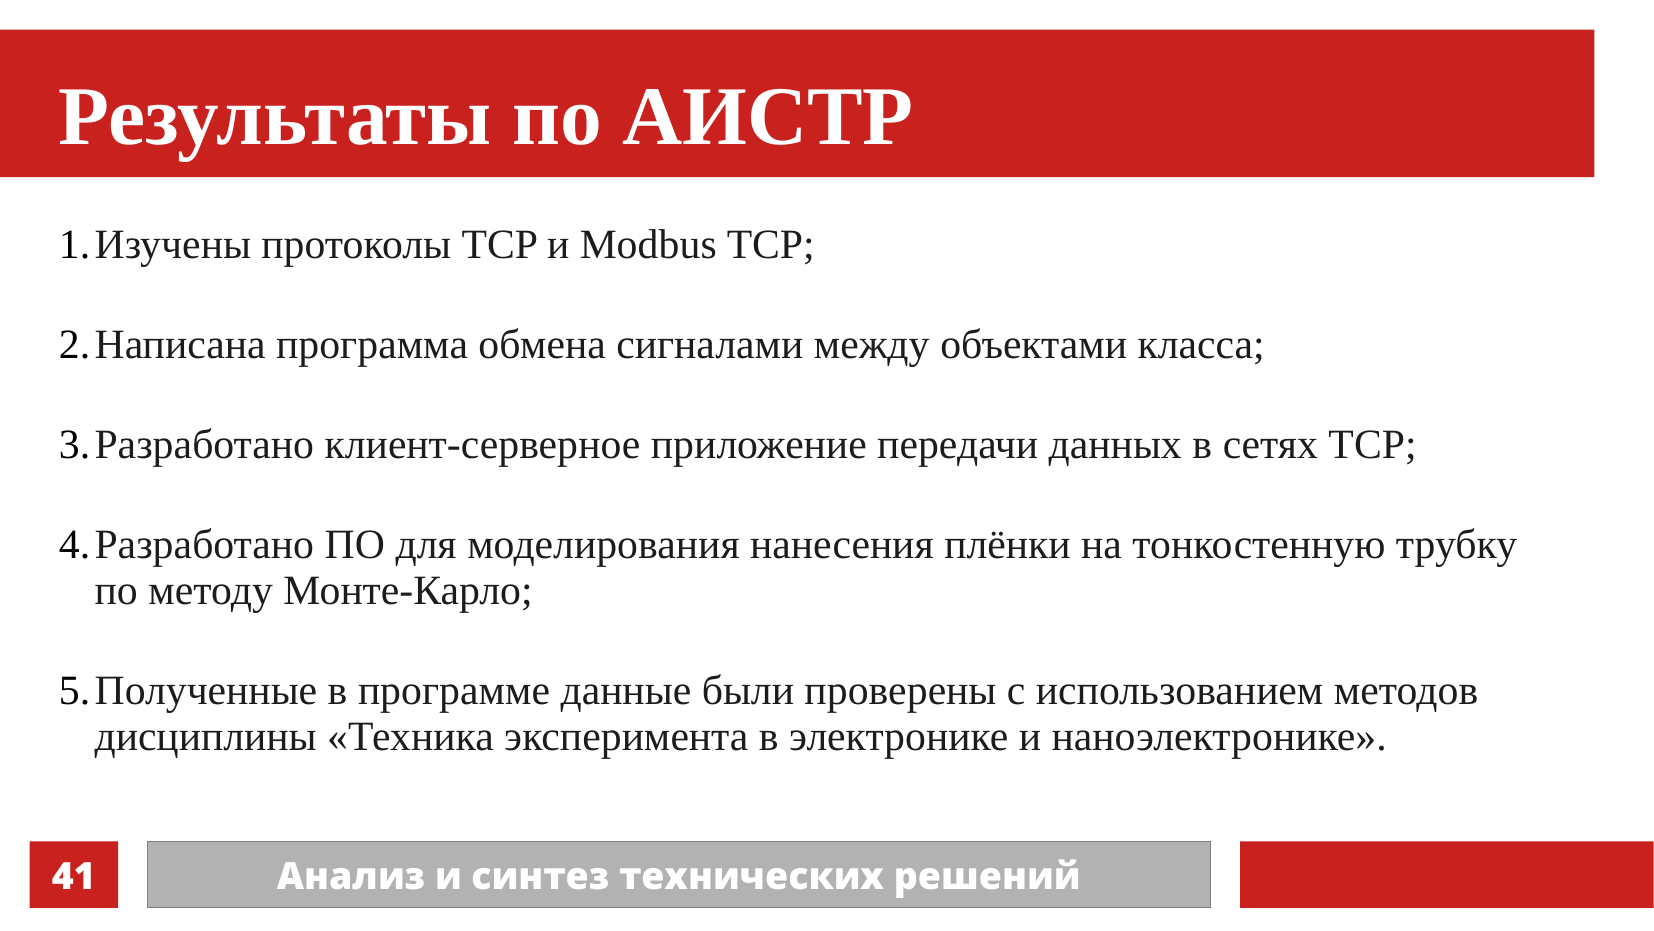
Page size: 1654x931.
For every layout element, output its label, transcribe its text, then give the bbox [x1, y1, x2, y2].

list Изучены протоколы TCP и Modbus TCP; Написана программа обмена сигналами между объектами класса; Разработано клиент-серверное приложение передачи данных в сетях TCP; Разработано ПО для моделирования нанесения плёнки на тонкостенную трубку по методу Монте-Карло; Полученные в программе данные были проверены с использованием методов дисциплины «Техника эксперимента в электронике и наноэлектронике». [59, 221, 1565, 760]
title Результаты по АИСТР [59, 44, 1595, 163]
